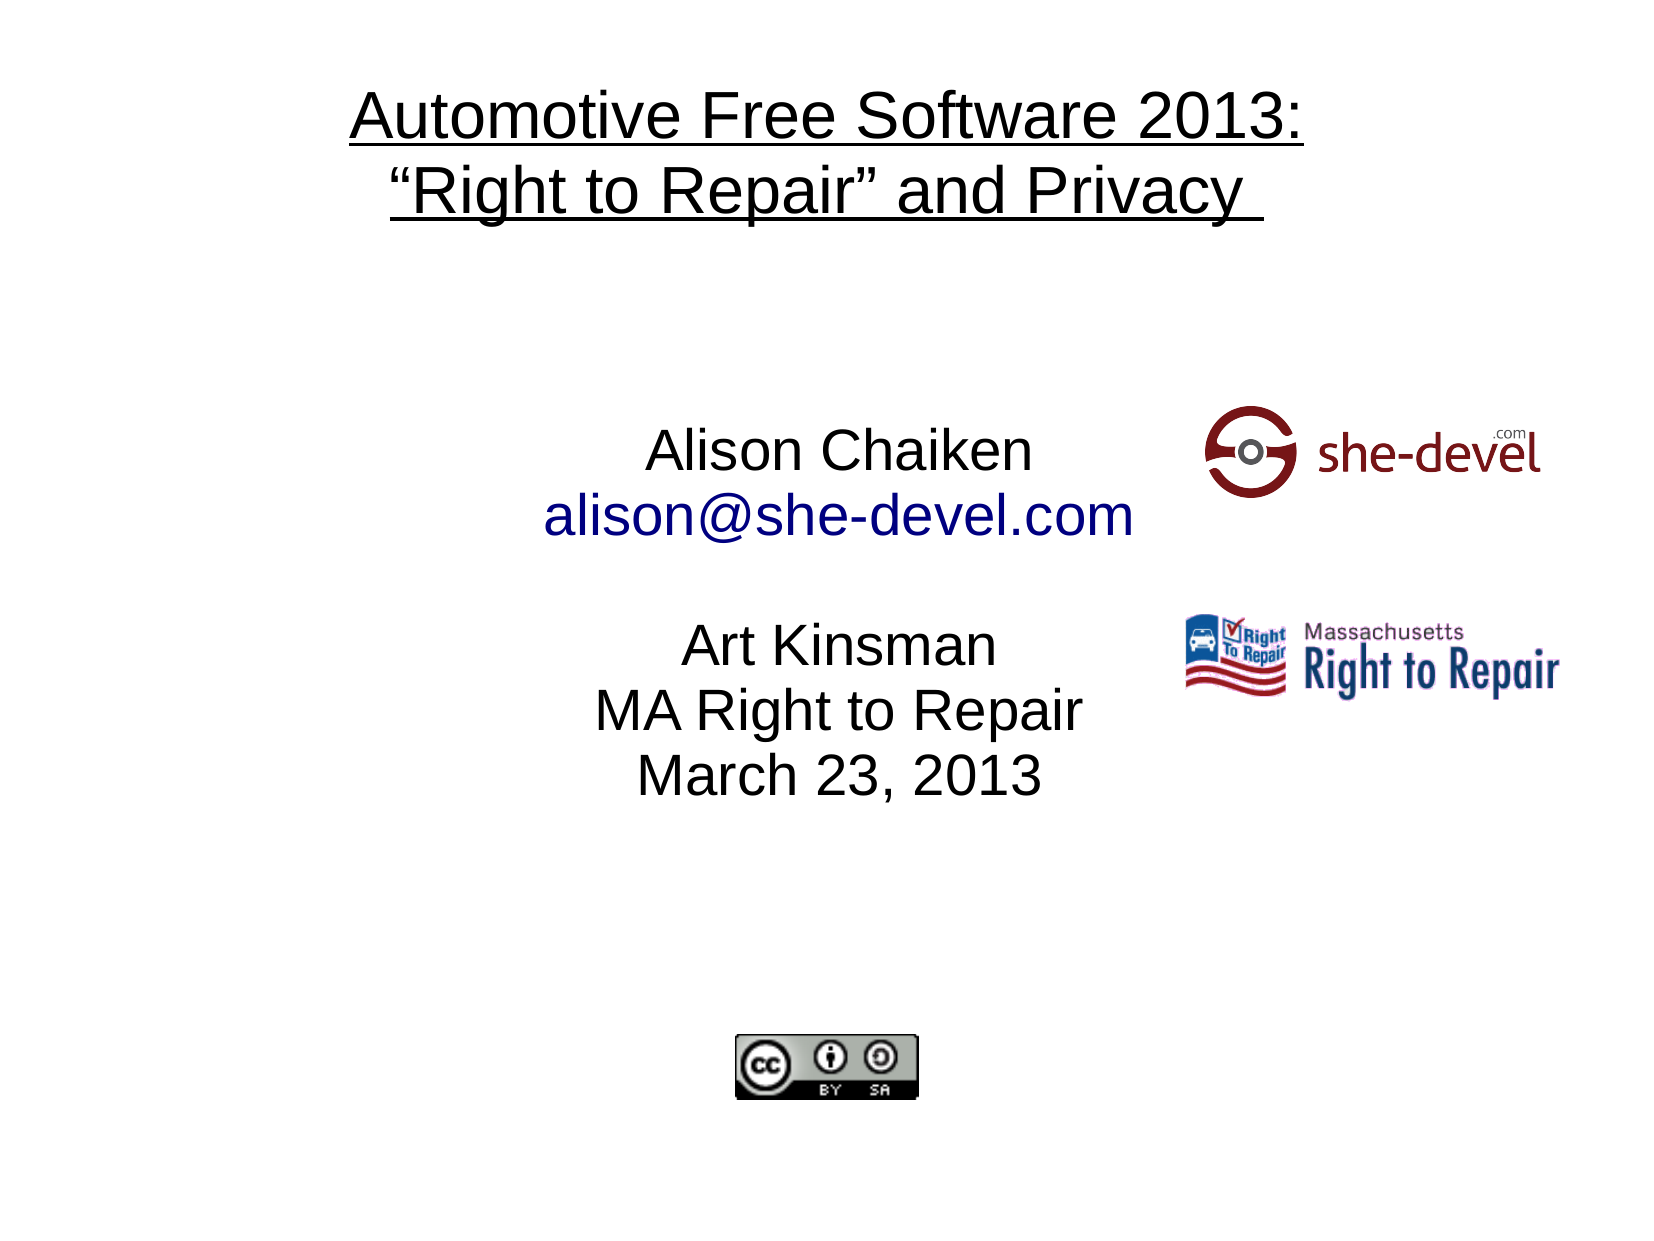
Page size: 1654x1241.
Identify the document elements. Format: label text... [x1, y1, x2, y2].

picture [1185, 613, 1561, 703]
title Automotive Free Software 2013: “Right to Repair” and Privacy [82, 49, 1571, 257]
picture [1185, 389, 1561, 515]
subtitle Alison Chaiken alison@she-devel.com Art Kinsman MA Right to Repair March 23, 2013 [104, 375, 1576, 916]
picture [735, 1034, 919, 1100]
